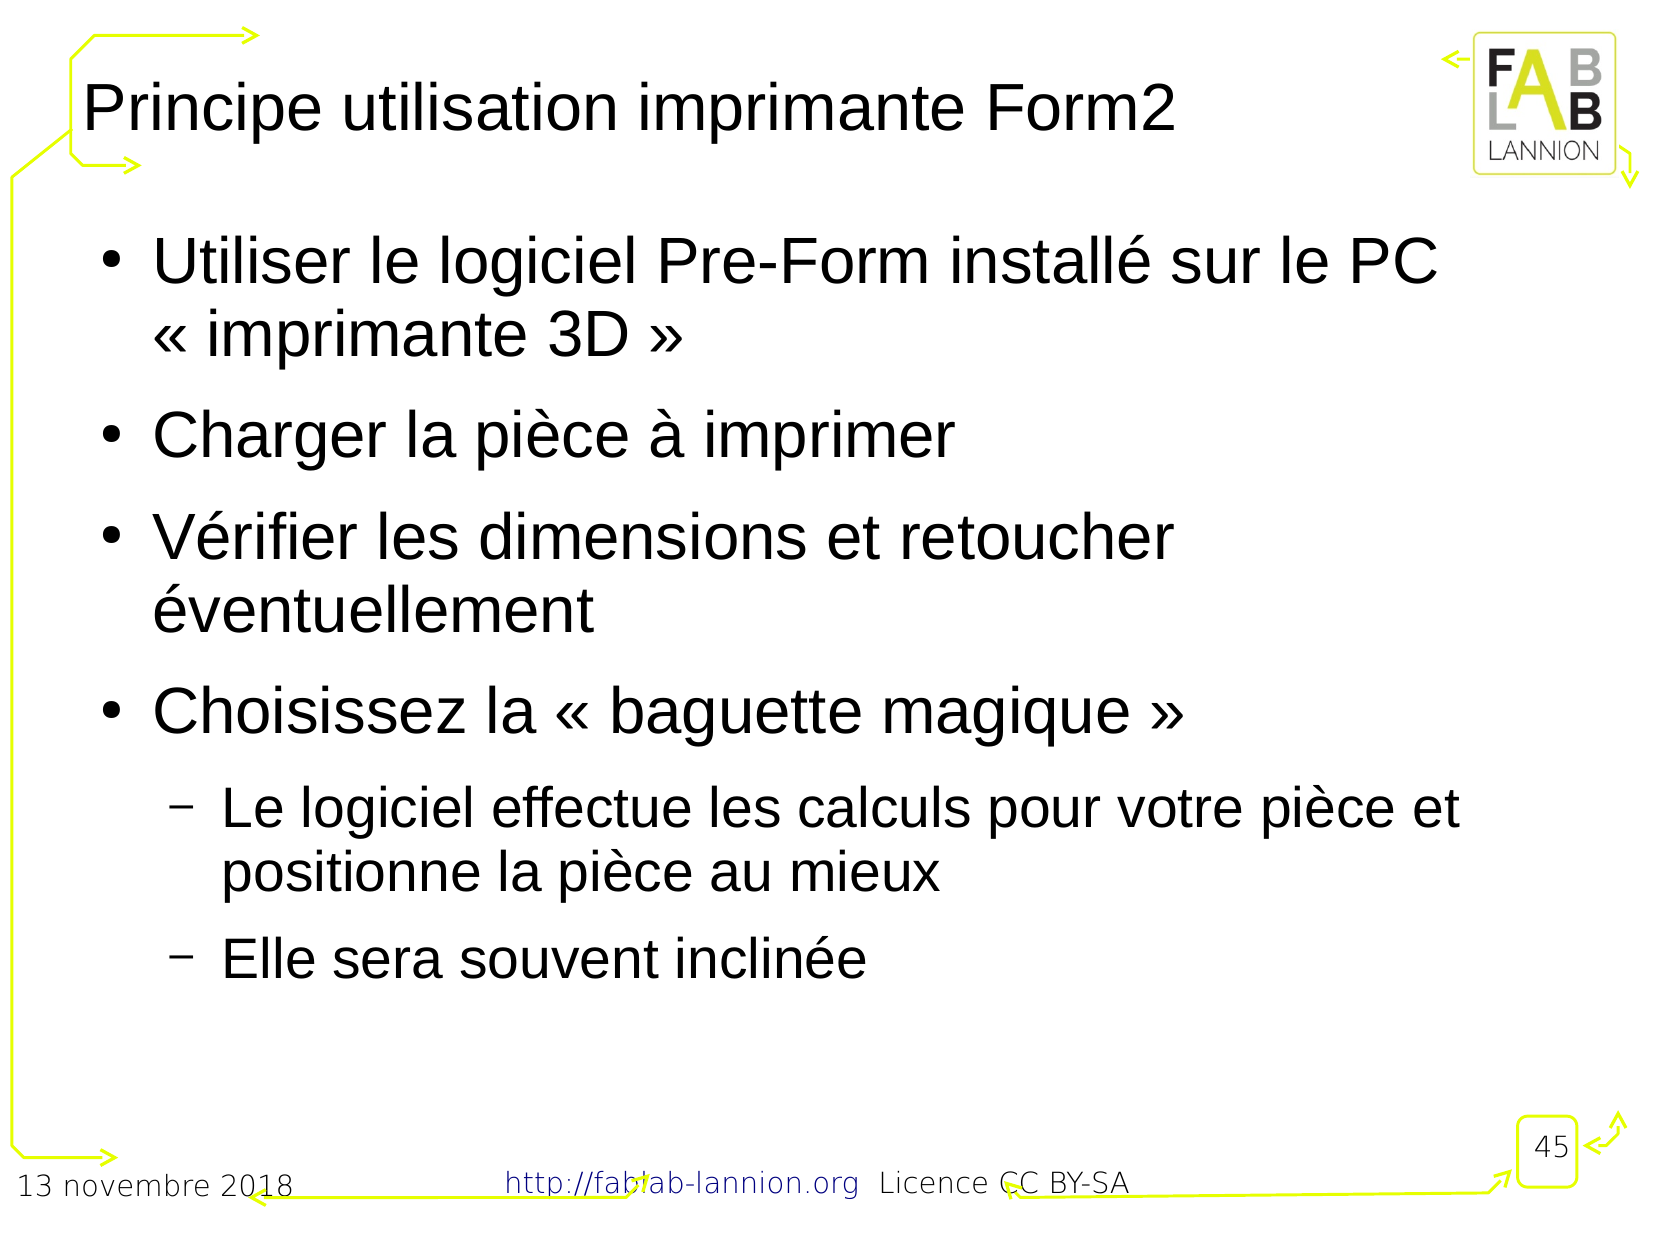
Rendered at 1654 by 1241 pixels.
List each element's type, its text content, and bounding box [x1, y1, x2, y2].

picture [1470, 29, 1619, 178]
list Utiliser le logiciel Pre-Form installé sur le PC « imprimante 3D » Charger la pièce à imprimer Vérifier les dimensions et retoucher éventuellement Choisissez la « baguette magique » Le logiciel effectue les calculs pour votre pièce et positionne la pièce au mieux Elle sera souvent inclinée [82, 224, 1571, 993]
title Principe utilisation imprimante Form2 [82, 49, 1441, 166]
